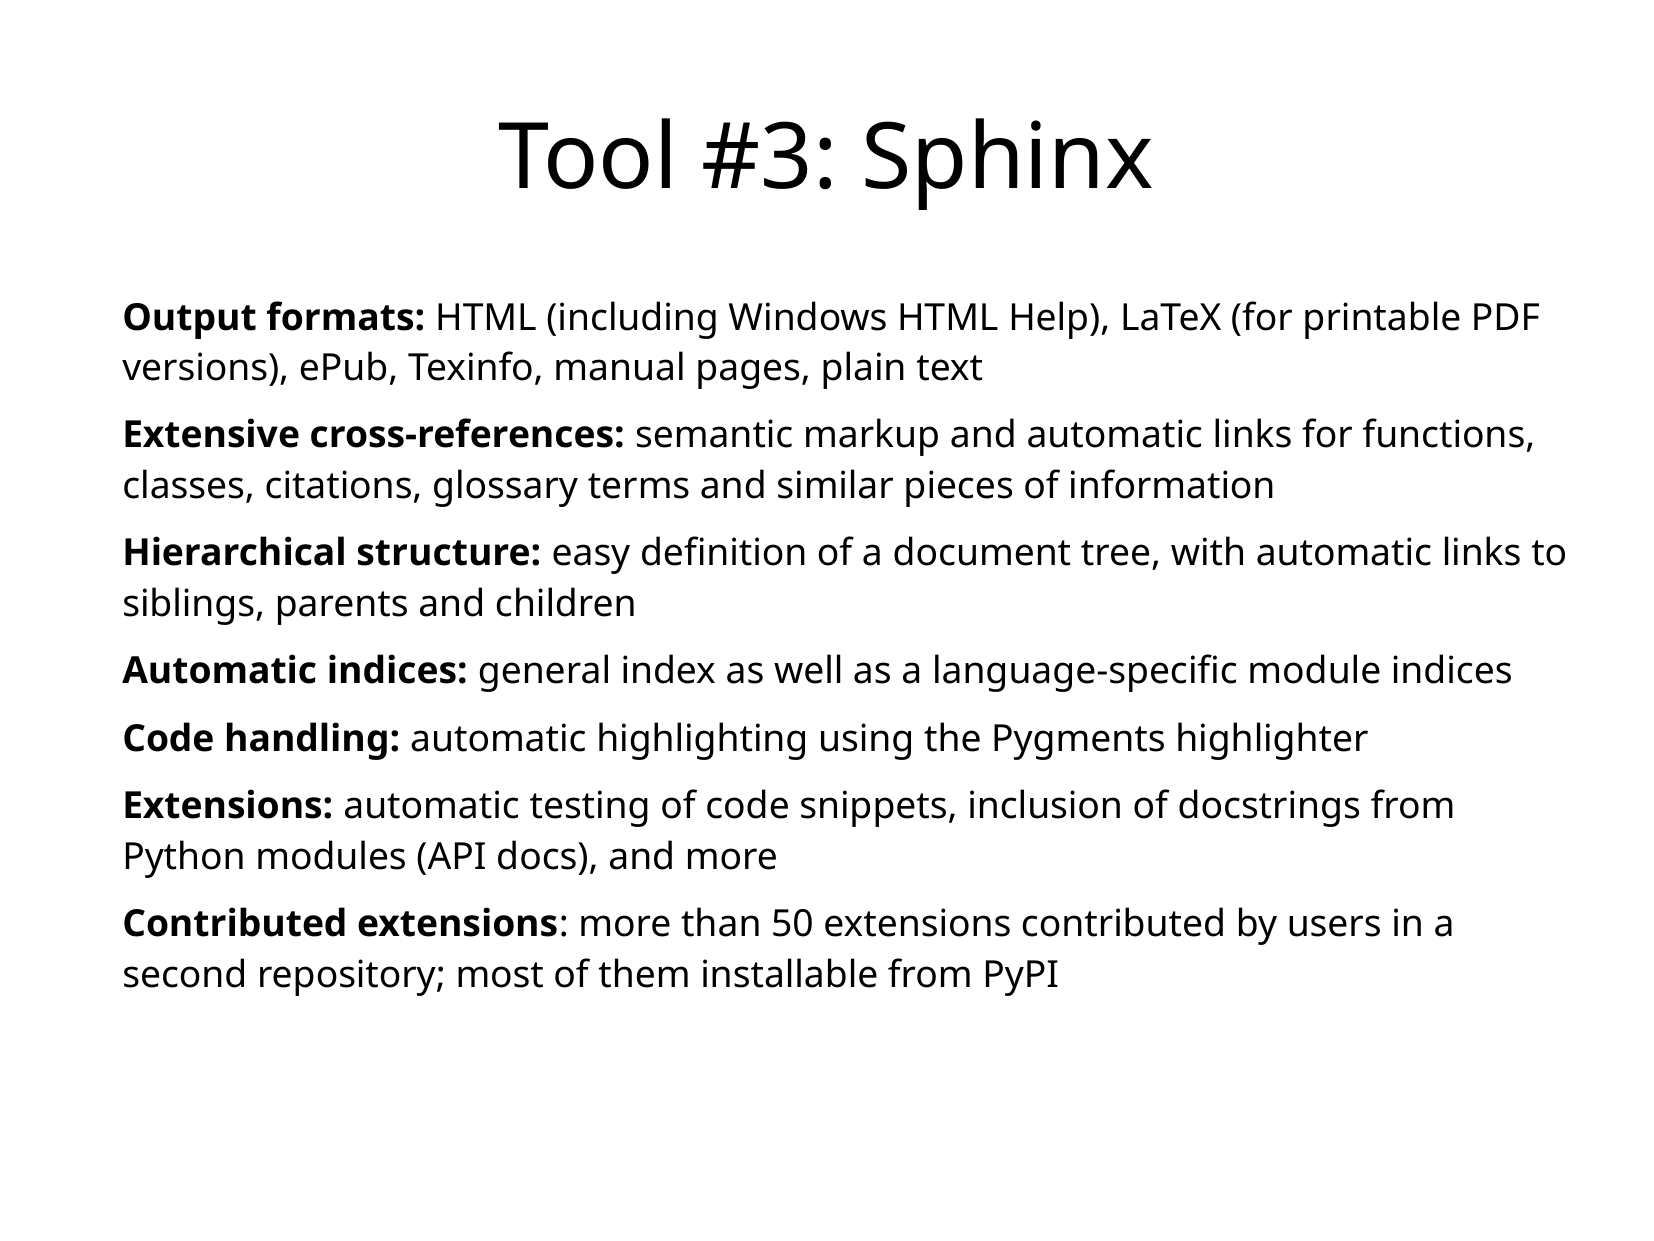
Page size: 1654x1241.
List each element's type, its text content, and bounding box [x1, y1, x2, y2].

title Tool #3: Sphinx [82, 49, 1571, 257]
list Output formats: HTML (including Windows HTML Help), LaTeX (for printable PDF versions), ePub, Texinfo, manual pages, plain text Extensive cross-references: semantic markup and automatic links for functions, classes, citations, glossary terms and similar pieces of information Hierarchical structure: easy definition of a document tree, with automatic links to siblings, parents and children Automatic indices: general index as well as a language-specific module indices Code handling: automatic highlighting using the Pygments highlighter Extensions: automatic testing of code snippets, inclusion of docstrings from Python modules (API docs), and more Contributed extensions: more than 50 extensions contributed by users in a second repository; most of them installable from PyPI [82, 290, 1571, 1010]
